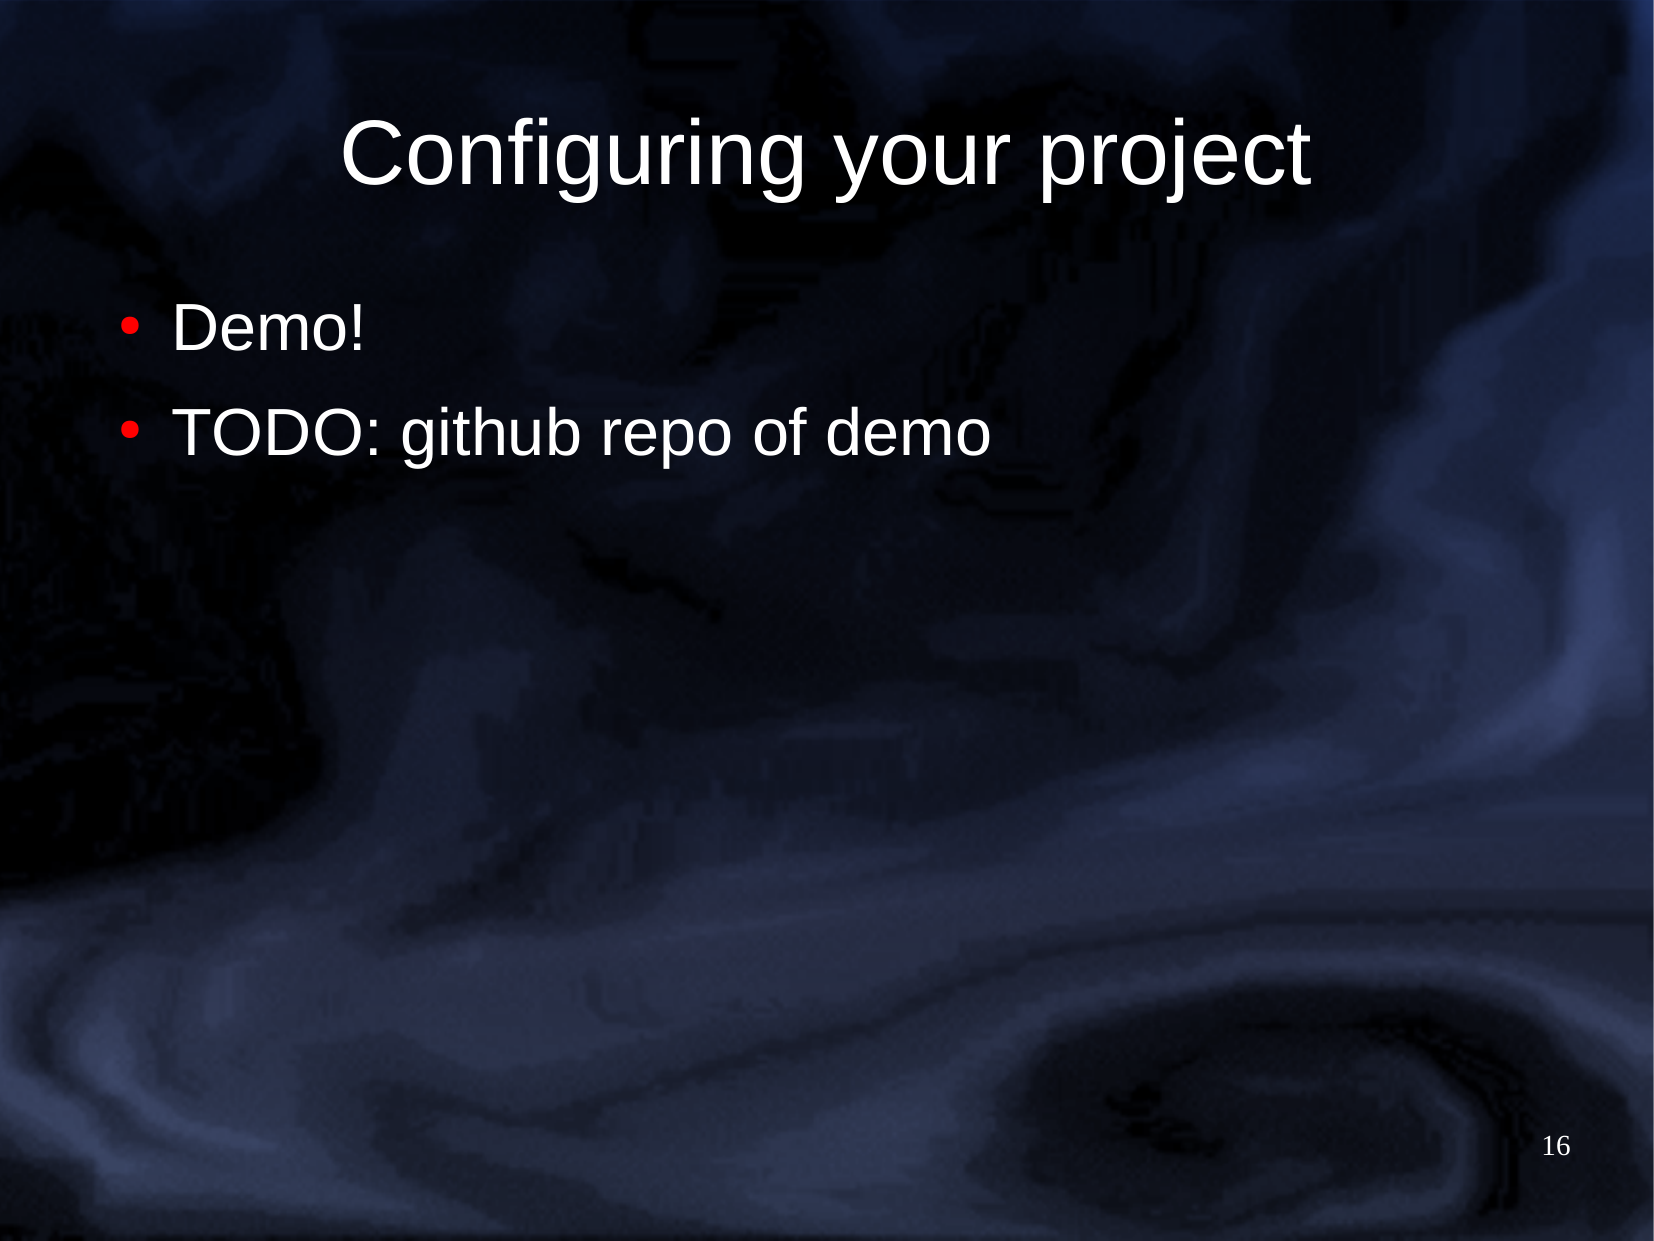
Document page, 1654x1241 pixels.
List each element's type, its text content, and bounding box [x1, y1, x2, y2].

picture [0, 0, 1654, 1241]
title Configuring your project [82, 49, 1571, 257]
list Demo! TODO: github repo of demo [82, 290, 1571, 1010]
